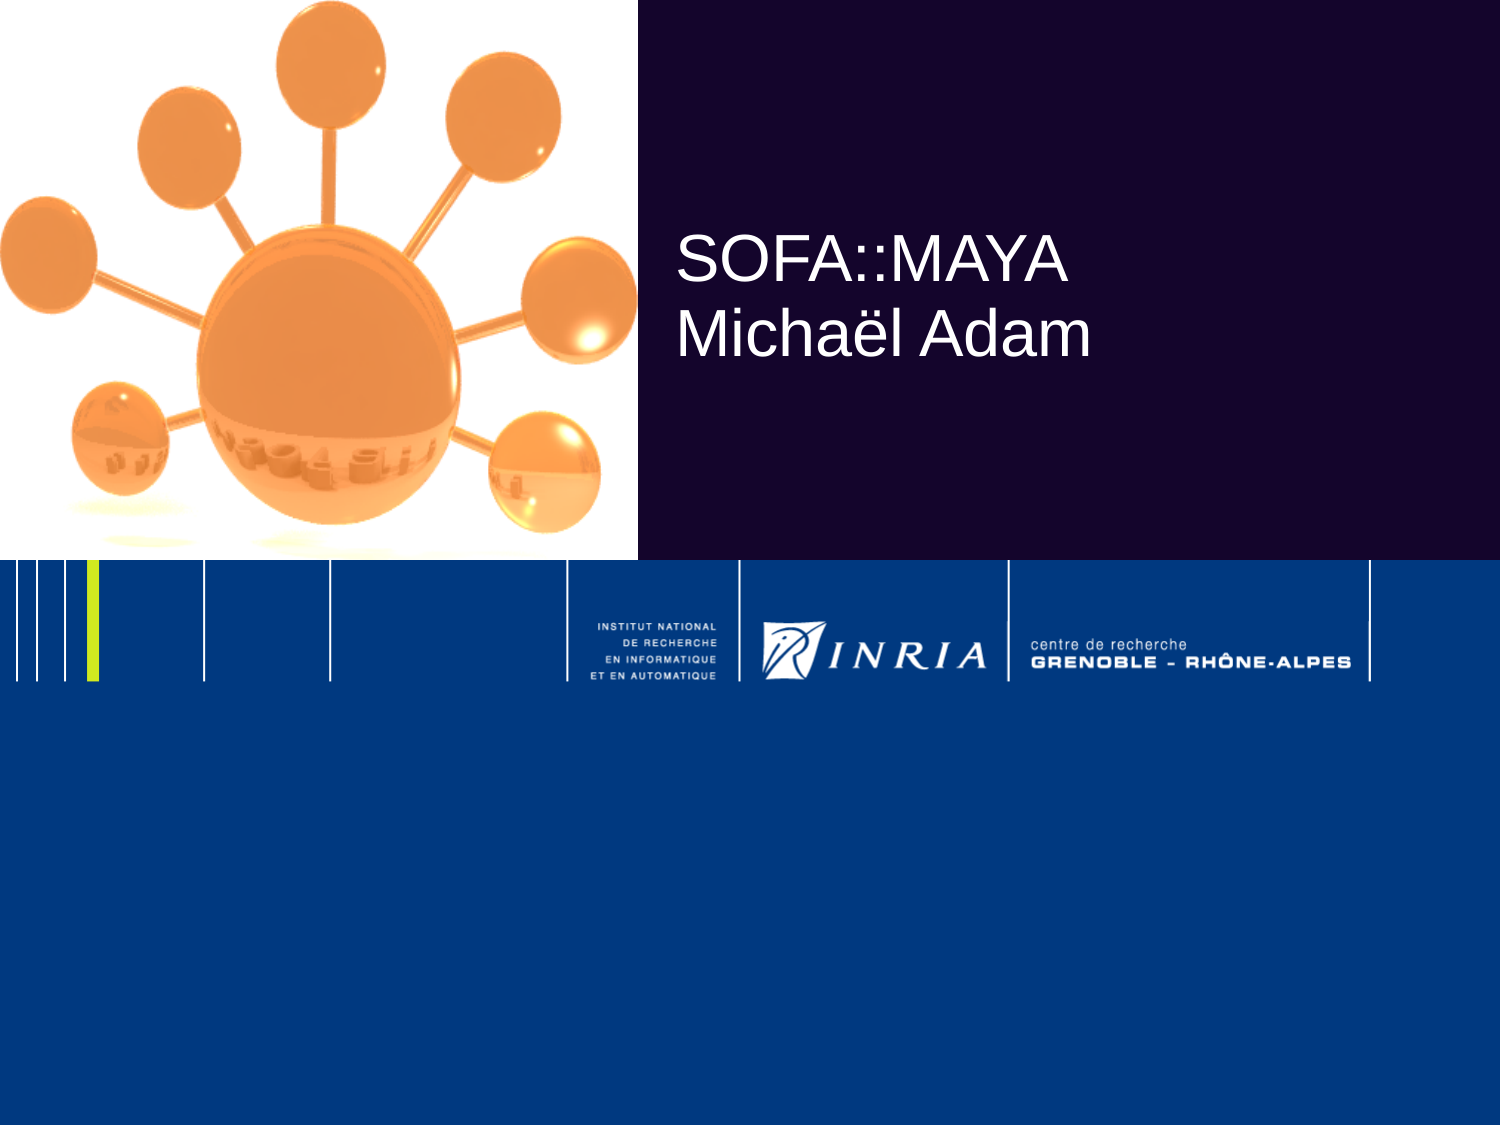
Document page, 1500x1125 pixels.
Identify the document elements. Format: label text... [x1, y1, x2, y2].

picture [0, 0, 1500, 1125]
title SOFA::MAYA Michaël Adam [675, 37, 1388, 555]
